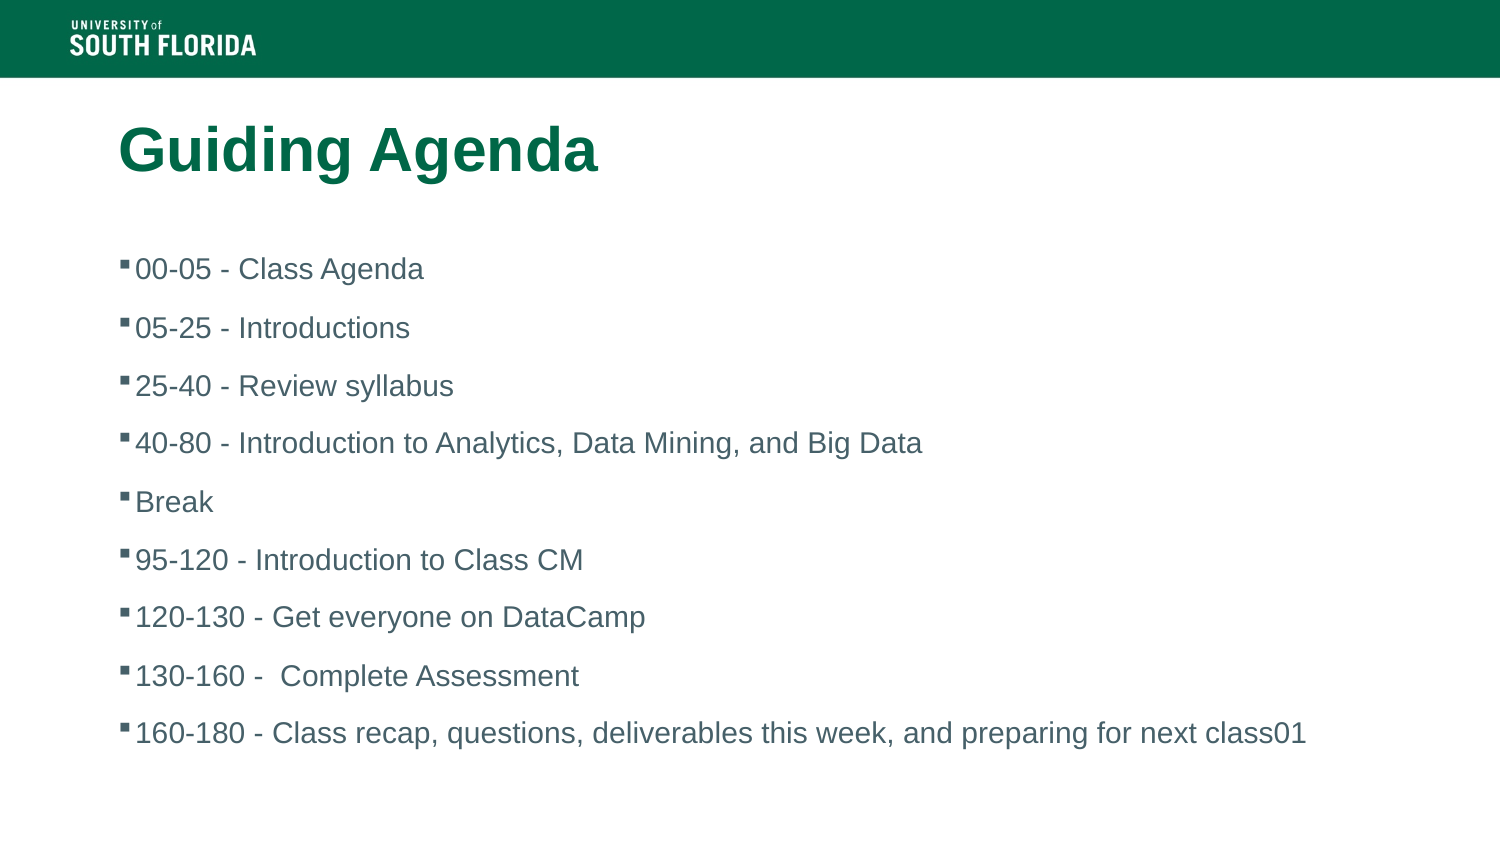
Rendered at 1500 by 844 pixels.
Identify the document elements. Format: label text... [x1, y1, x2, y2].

list 00-05 - Class Agenda 05-25 - Introductions 25-40 - Review syllabus 40-80 - Introduction to Analytics, Data Mining, and Big Data Break 95-120 - Introduction to Class CM 120-130 - Get everyone on DataCamp 130-160 - Complete Assessment 160-180 - Class recap, questions, deliverables this week, and preparing for next class01 [103, 224, 1397, 760]
picture [0, 0, 1500, 844]
title Guiding Agenda [103, 94, 1397, 208]
